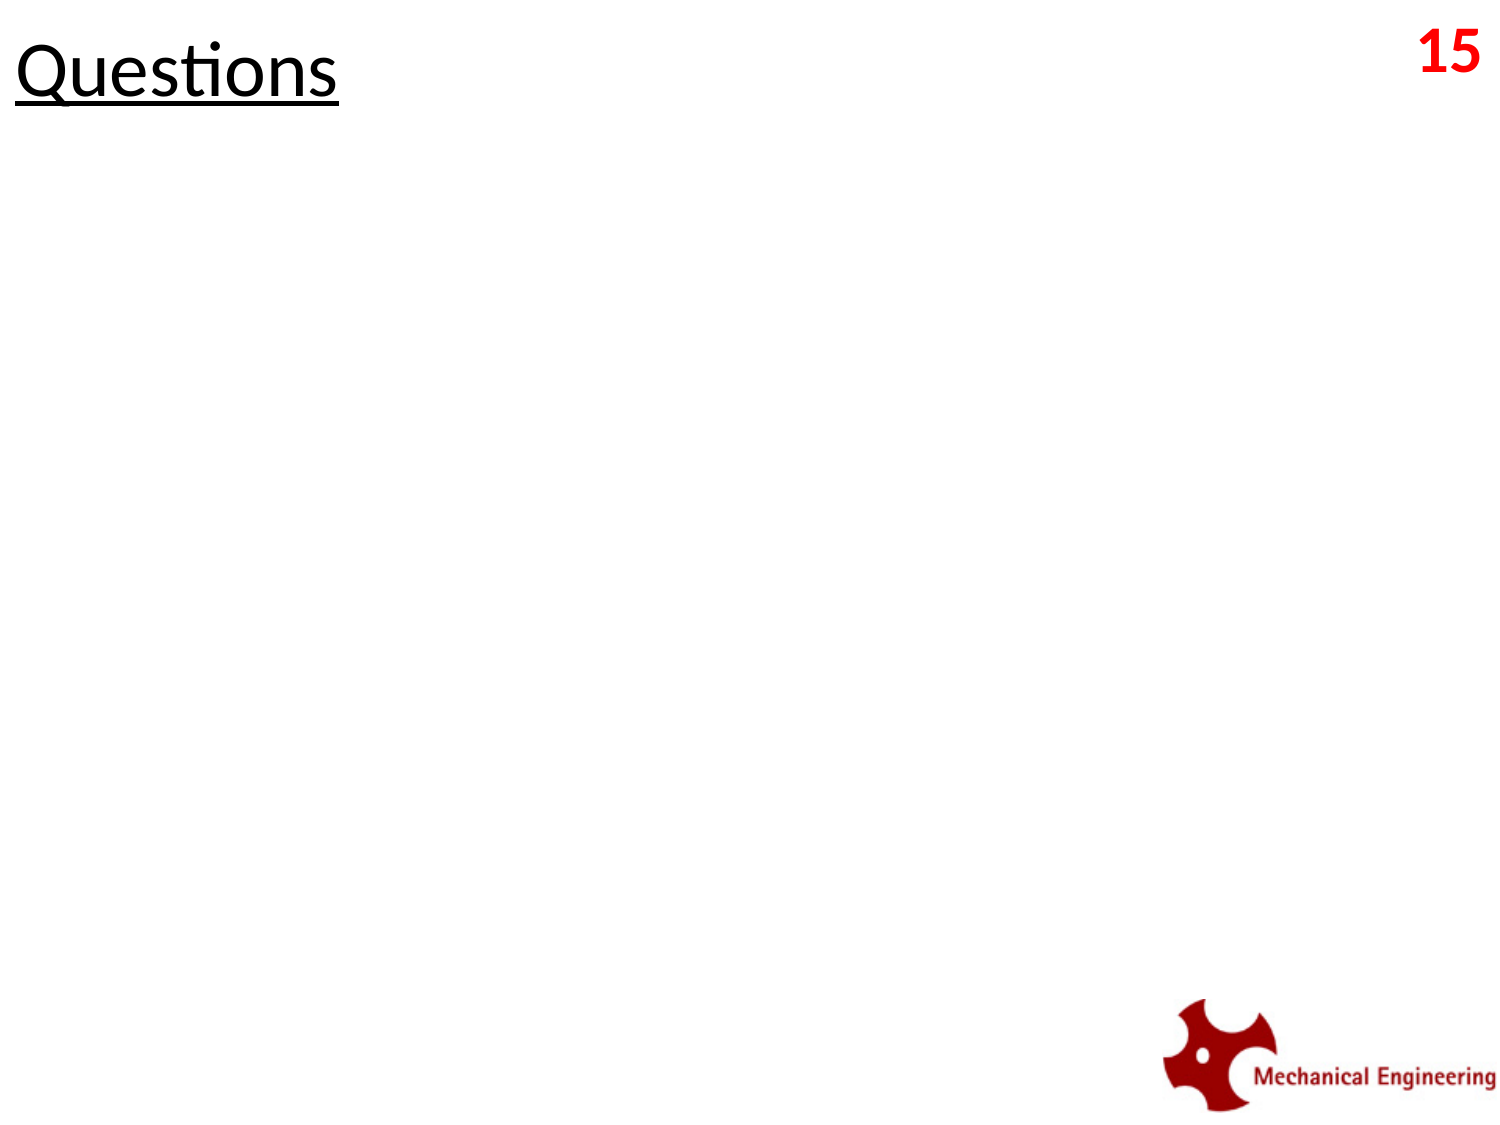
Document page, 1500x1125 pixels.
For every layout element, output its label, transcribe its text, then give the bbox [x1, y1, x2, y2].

text_box 15 [1400, 0, 1499, 93]
title Questions [0, 0, 1441, 159]
picture [1162, 999, 1497, 1113]
